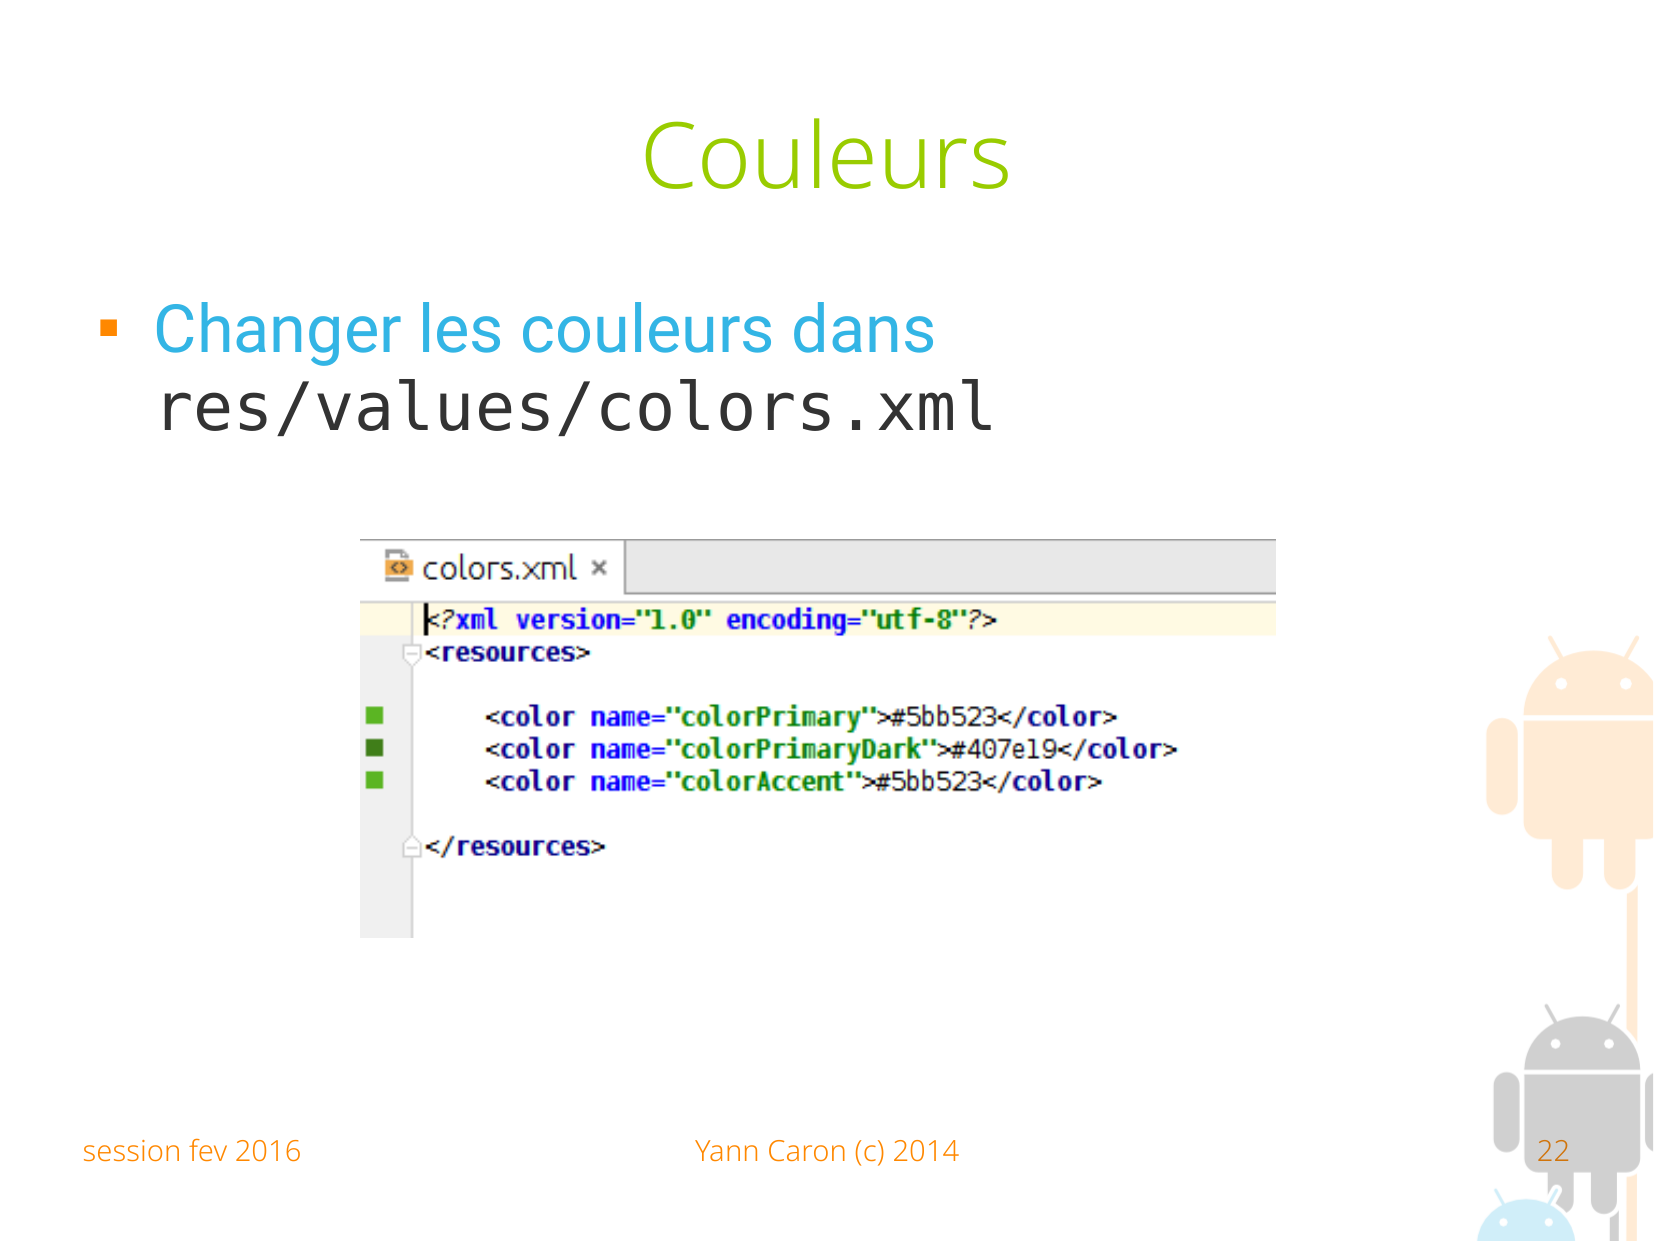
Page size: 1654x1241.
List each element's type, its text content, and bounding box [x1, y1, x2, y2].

title Couleurs [82, 49, 1571, 257]
picture [240, 423, 1654, 1241]
picture [360, 539, 1276, 938]
list Changer les couleurs dans res/values/colors.xml [82, 290, 1571, 1010]
